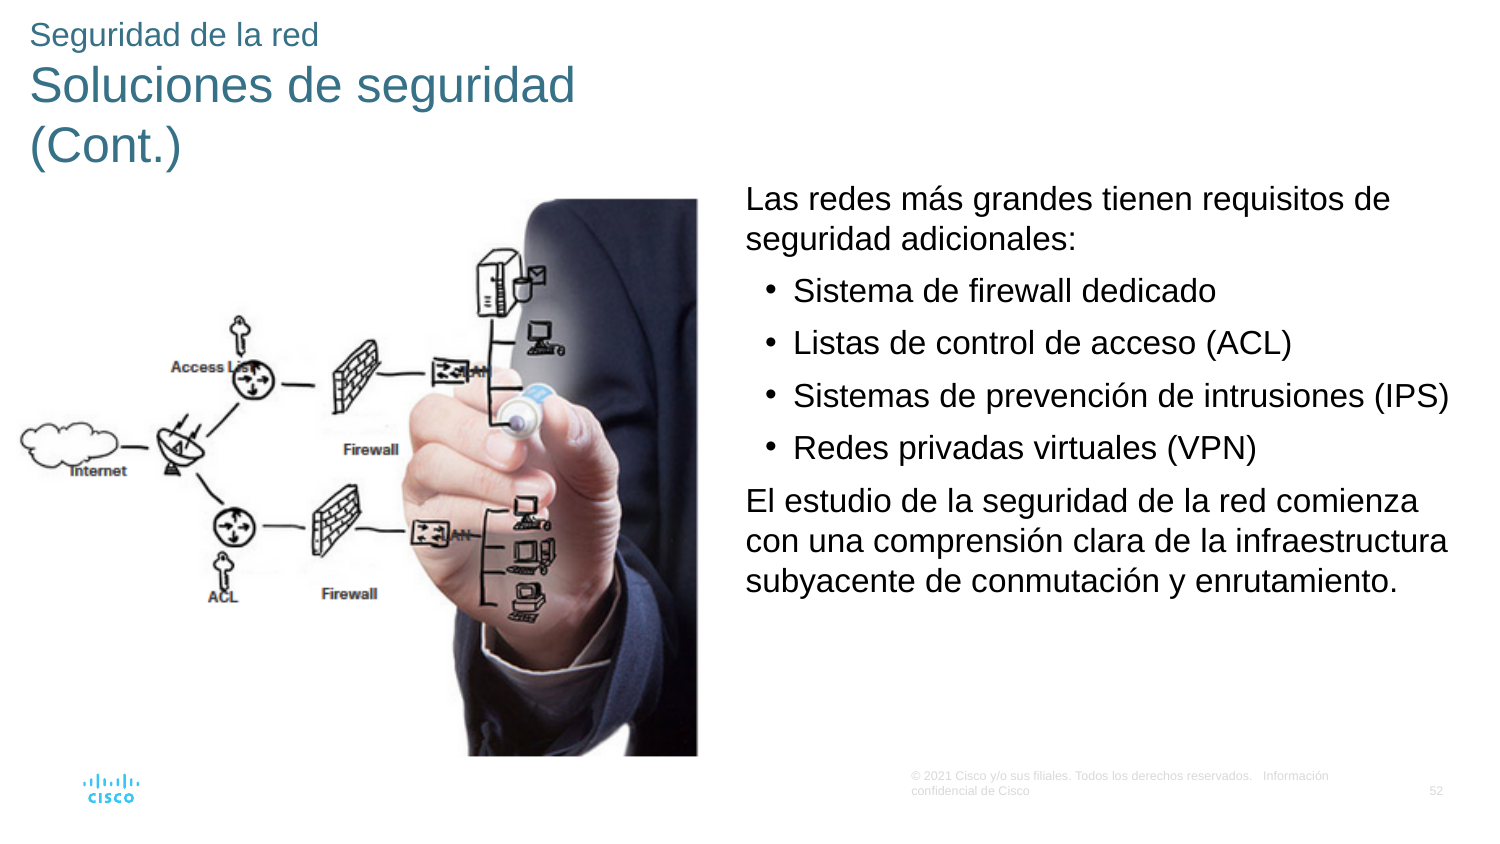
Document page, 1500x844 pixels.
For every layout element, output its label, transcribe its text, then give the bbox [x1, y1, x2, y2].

picture [14, 196, 708, 768]
title Seguridad de la red Soluciones de seguridad (Cont.) [14, 30, 612, 155]
list Las redes más grandes tienen requisitos de seguridad adicionales: Sistema de firewall dedicado Listas de control de acceso (ACL) Sistemas de prevención de intrusiones (IPS) Redes privadas virtuales (VPN) El estudio de la seguridad de la red comienza con una comprensión clara de la infraestructura subyacente de conmutación y enrutamiento. [707, 169, 1486, 689]
